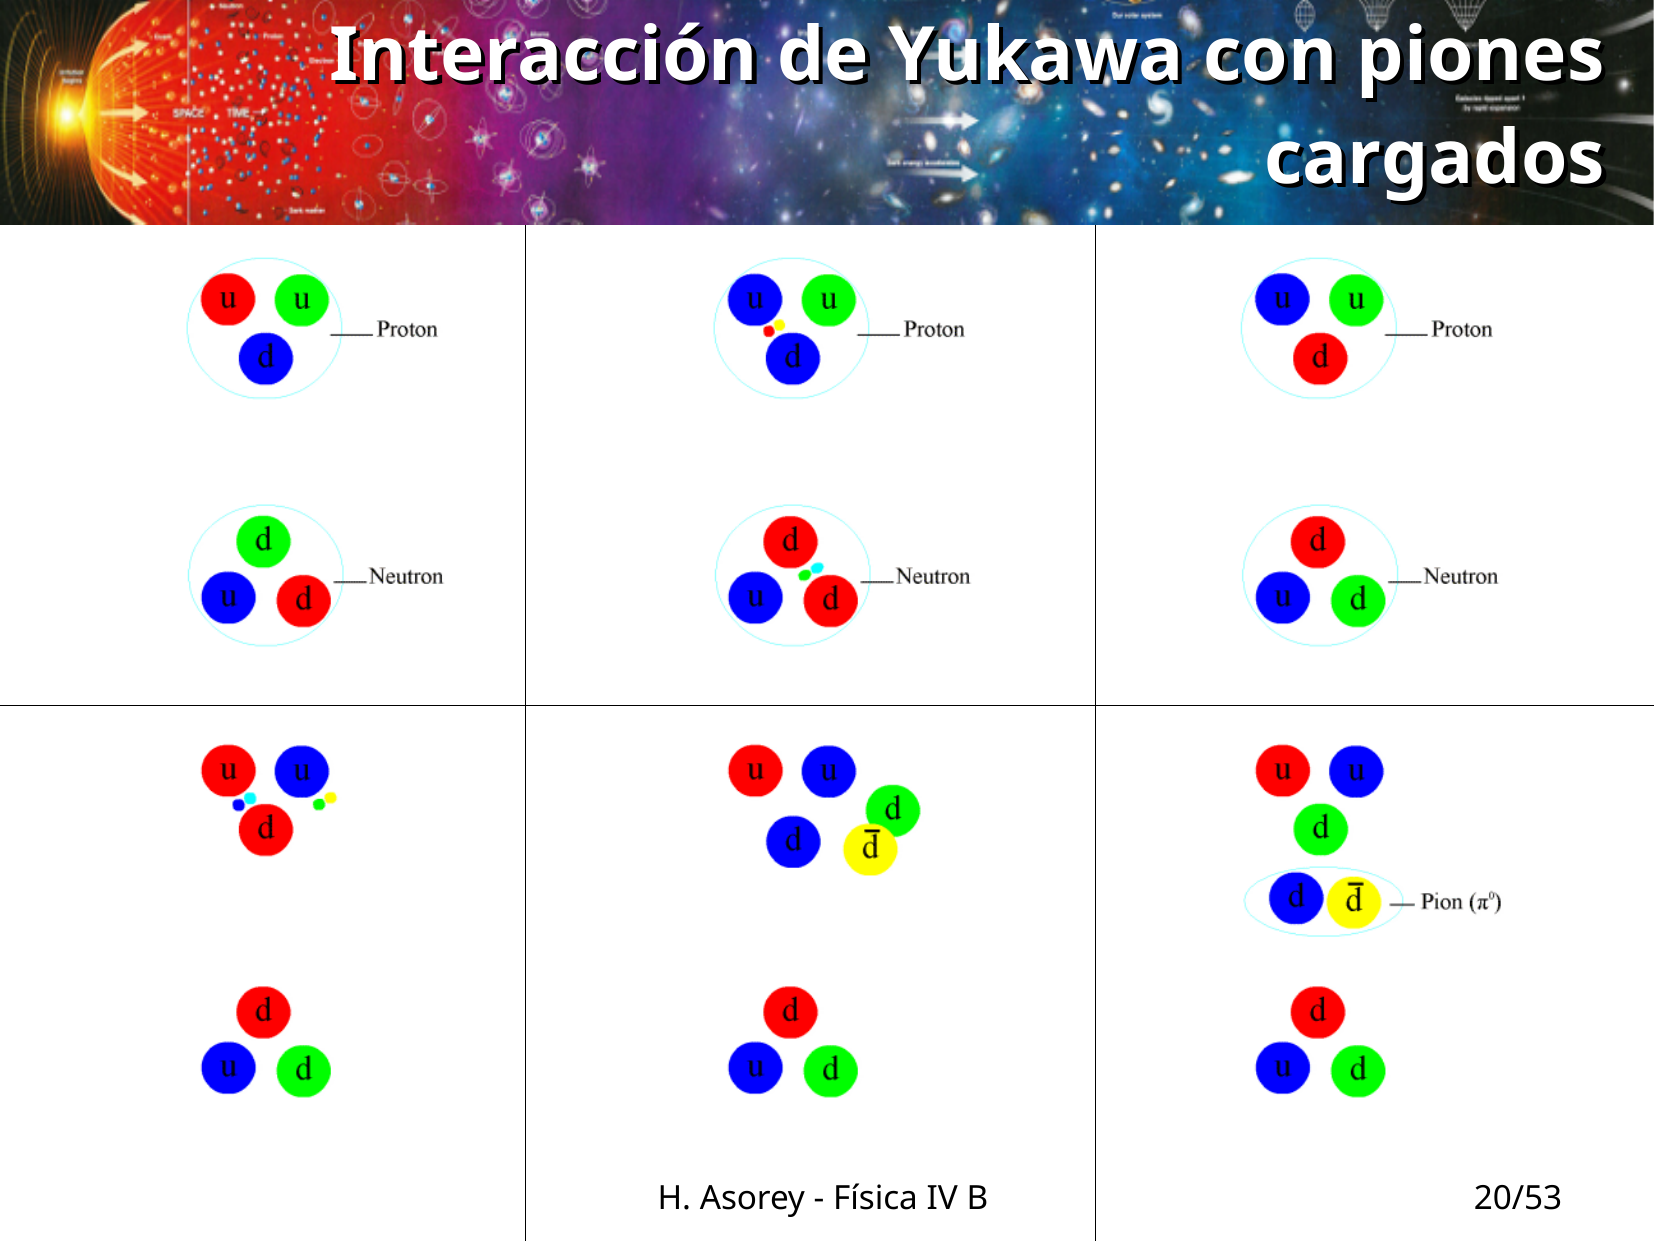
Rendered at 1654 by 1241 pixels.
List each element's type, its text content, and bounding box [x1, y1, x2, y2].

picture [0, 0, 1654, 225]
title Interacción de Yukawa con piones cargados [45, 15, 1606, 191]
picture [632, 254, 1015, 685]
picture [105, 254, 488, 685]
picture [1159, 254, 1543, 685]
picture [105, 725, 488, 1155]
picture [1159, 725, 1543, 1155]
picture [632, 725, 1015, 1155]
